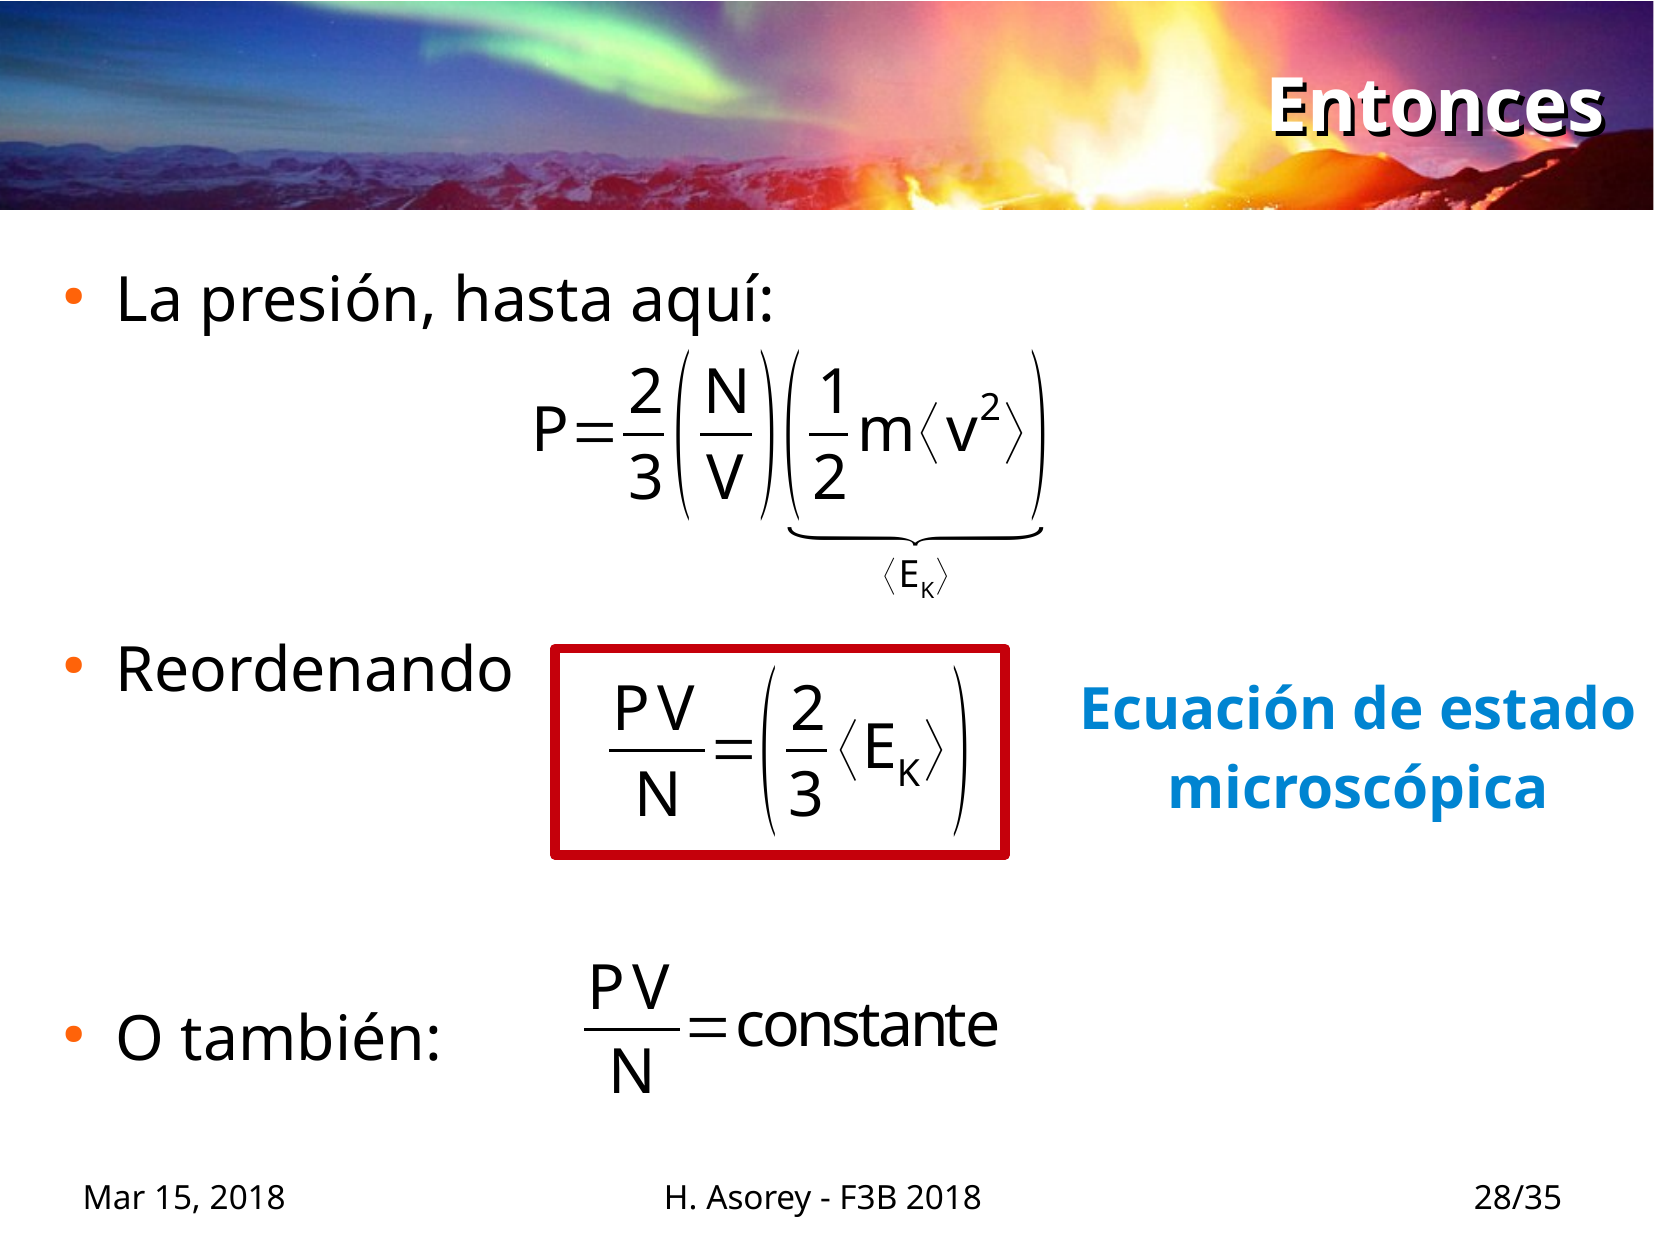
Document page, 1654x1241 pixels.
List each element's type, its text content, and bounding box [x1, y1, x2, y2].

chart [600, 661, 978, 841]
title Entonces [45, 15, 1606, 191]
chart [525, 345, 1057, 604]
picture [0, 1, 1654, 210]
text_box Ecuación de estado microscópica [1065, 660, 1579, 817]
chart [574, 948, 1006, 1111]
list La presión, hasta aquí: Reordenando O también: [45, 255, 1606, 1156]
